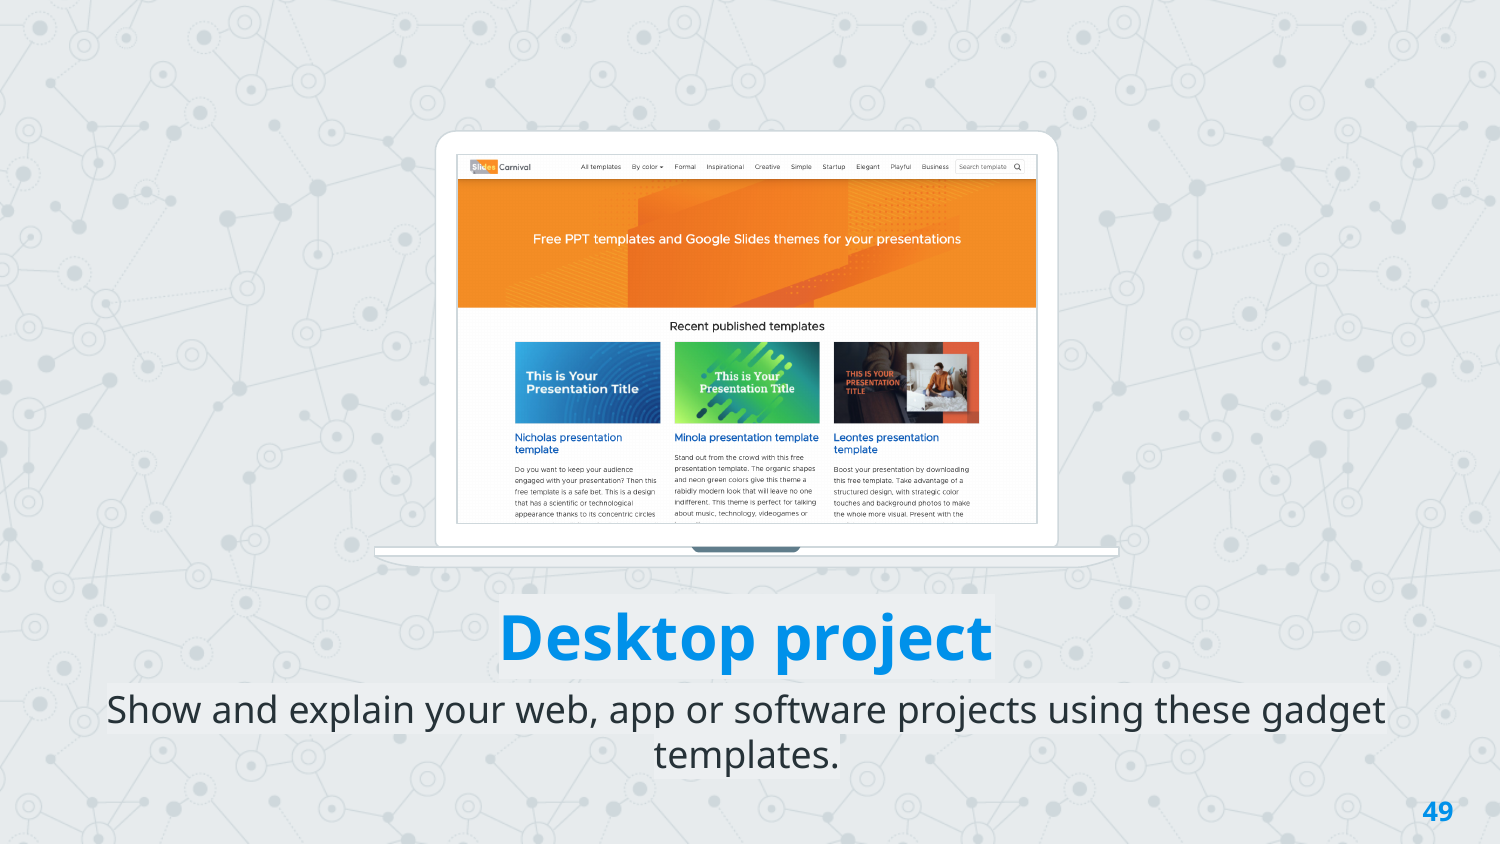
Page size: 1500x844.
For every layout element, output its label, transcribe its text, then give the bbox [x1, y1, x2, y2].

text_box Desktop project Show and explain your web, app or software projects using these gadget templates. [75, 520, 1419, 791]
text_box <number> [1378, 779, 1469, 844]
text_box [374, 130, 1120, 568]
picture [457, 155, 1037, 523]
